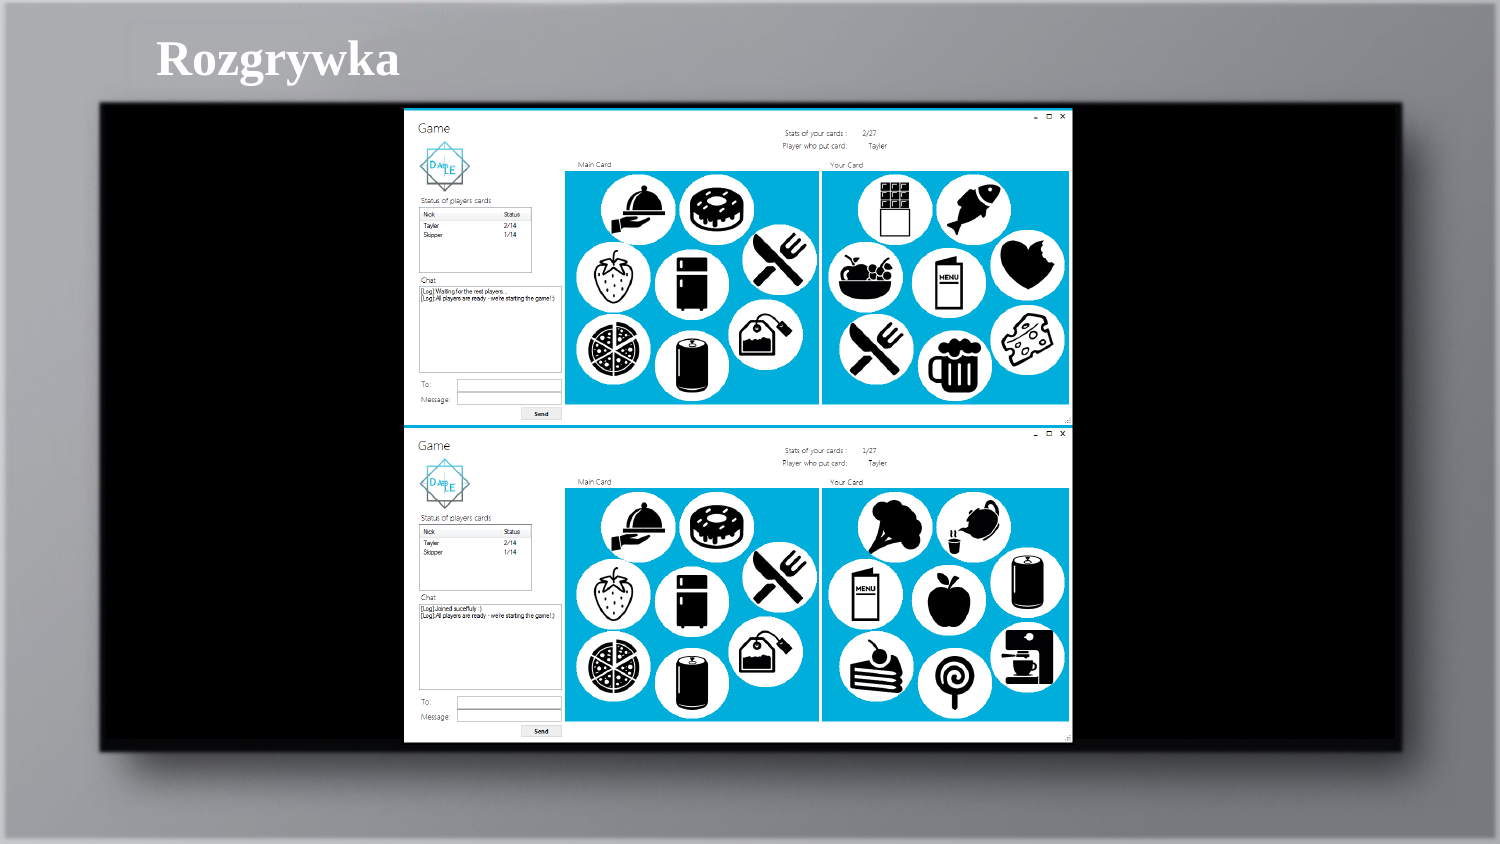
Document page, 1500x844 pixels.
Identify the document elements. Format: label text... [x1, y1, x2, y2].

text_box Rozgrywka [141, 23, 1382, 265]
picture [0, 0, 1500, 844]
